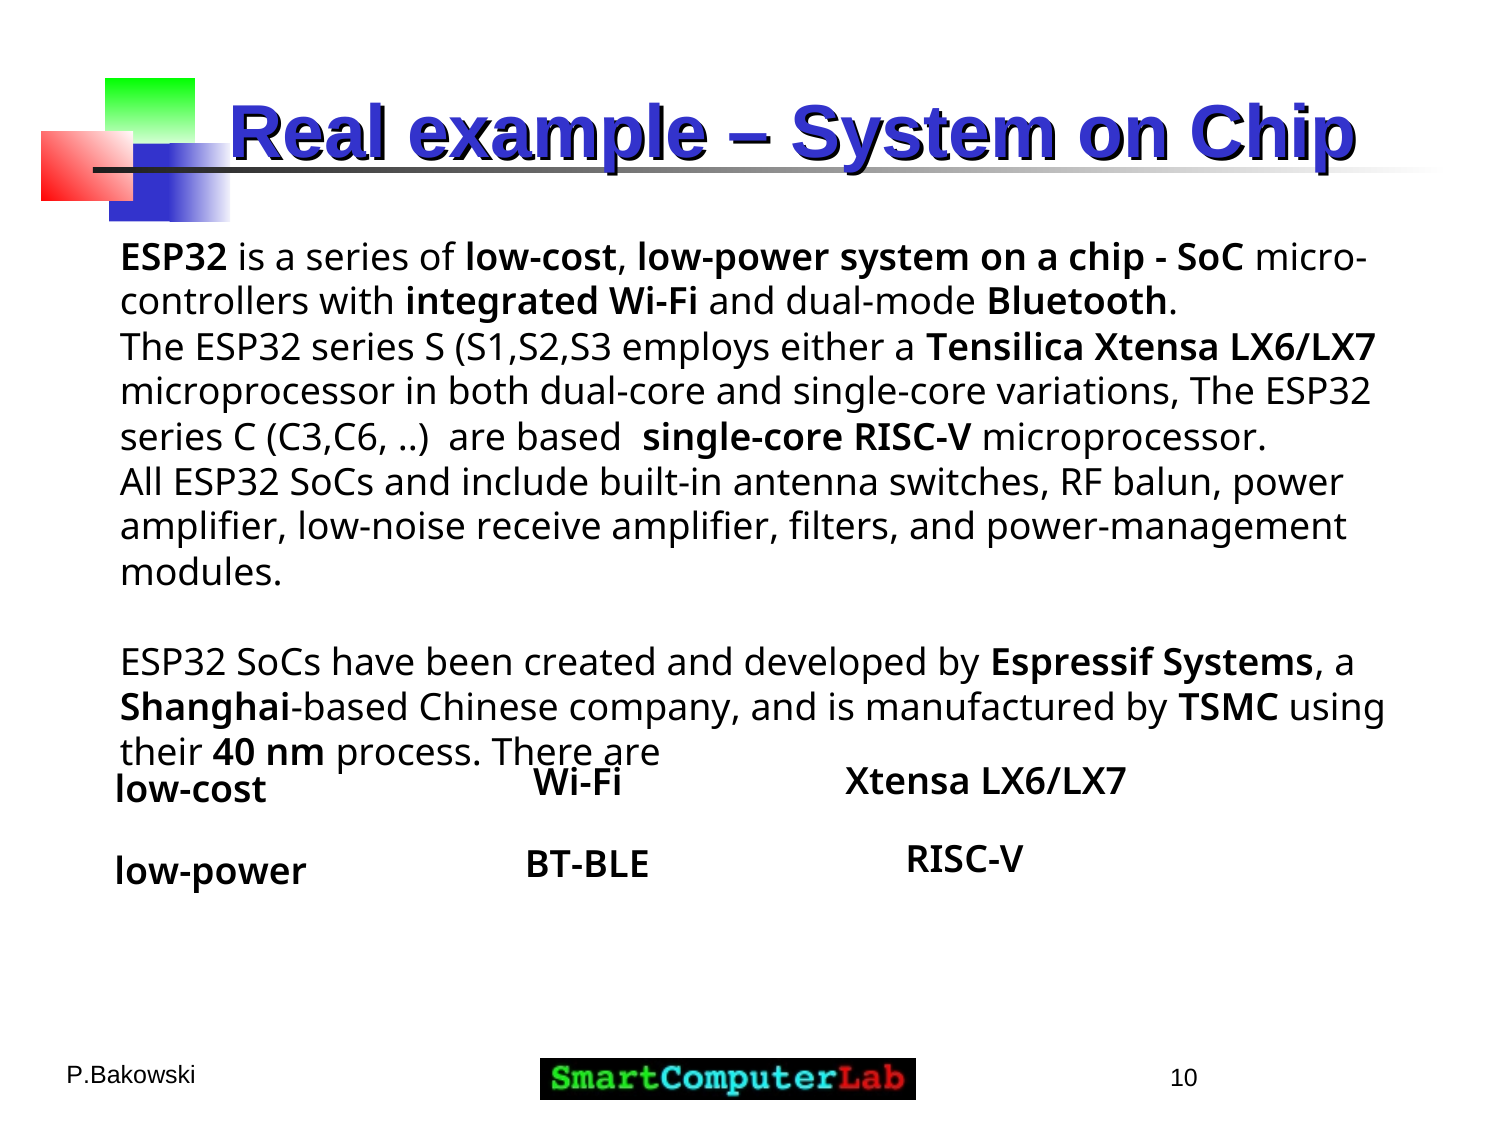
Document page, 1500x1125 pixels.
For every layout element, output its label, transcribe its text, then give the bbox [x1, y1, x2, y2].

text_box BT-BLE [510, 832, 691, 901]
picture [540, 1058, 916, 1100]
text_box Xtensa LX6/LX7 [830, 750, 1153, 811]
title Real example – System on Chip [159, 74, 1426, 180]
text_box low-power [99, 840, 331, 931]
text_box RISC-V [890, 827, 1096, 933]
text_box Wi-Fi [518, 750, 676, 826]
text_box ESP32 is a series of low-cost, low-power system on a chip - SoC micro-controllers with integrated Wi-Fi and dual-mode Bluetooth. The ESP32 series S (S1,S2,S3 employs either a Tensilica Xtensa LX6/LX7 microprocessor in both dual-core and single-core variations, The ESP32 series C (C3,C6, ..) are based single-core RISC-V microprocessor. All ESP32 SoCs and include built-in antenna switches, RF balun, power amplifier, low-noise receive amplifier, filters, and power-management modules. ESP32 SoCs have been created and developed by Espressif Systems, a Shanghai-based Chinese company, and is manufactured by TSMC using their 40 nm process. There are [105, 225, 1426, 736]
text_box low-cost [90, 757, 286, 818]
